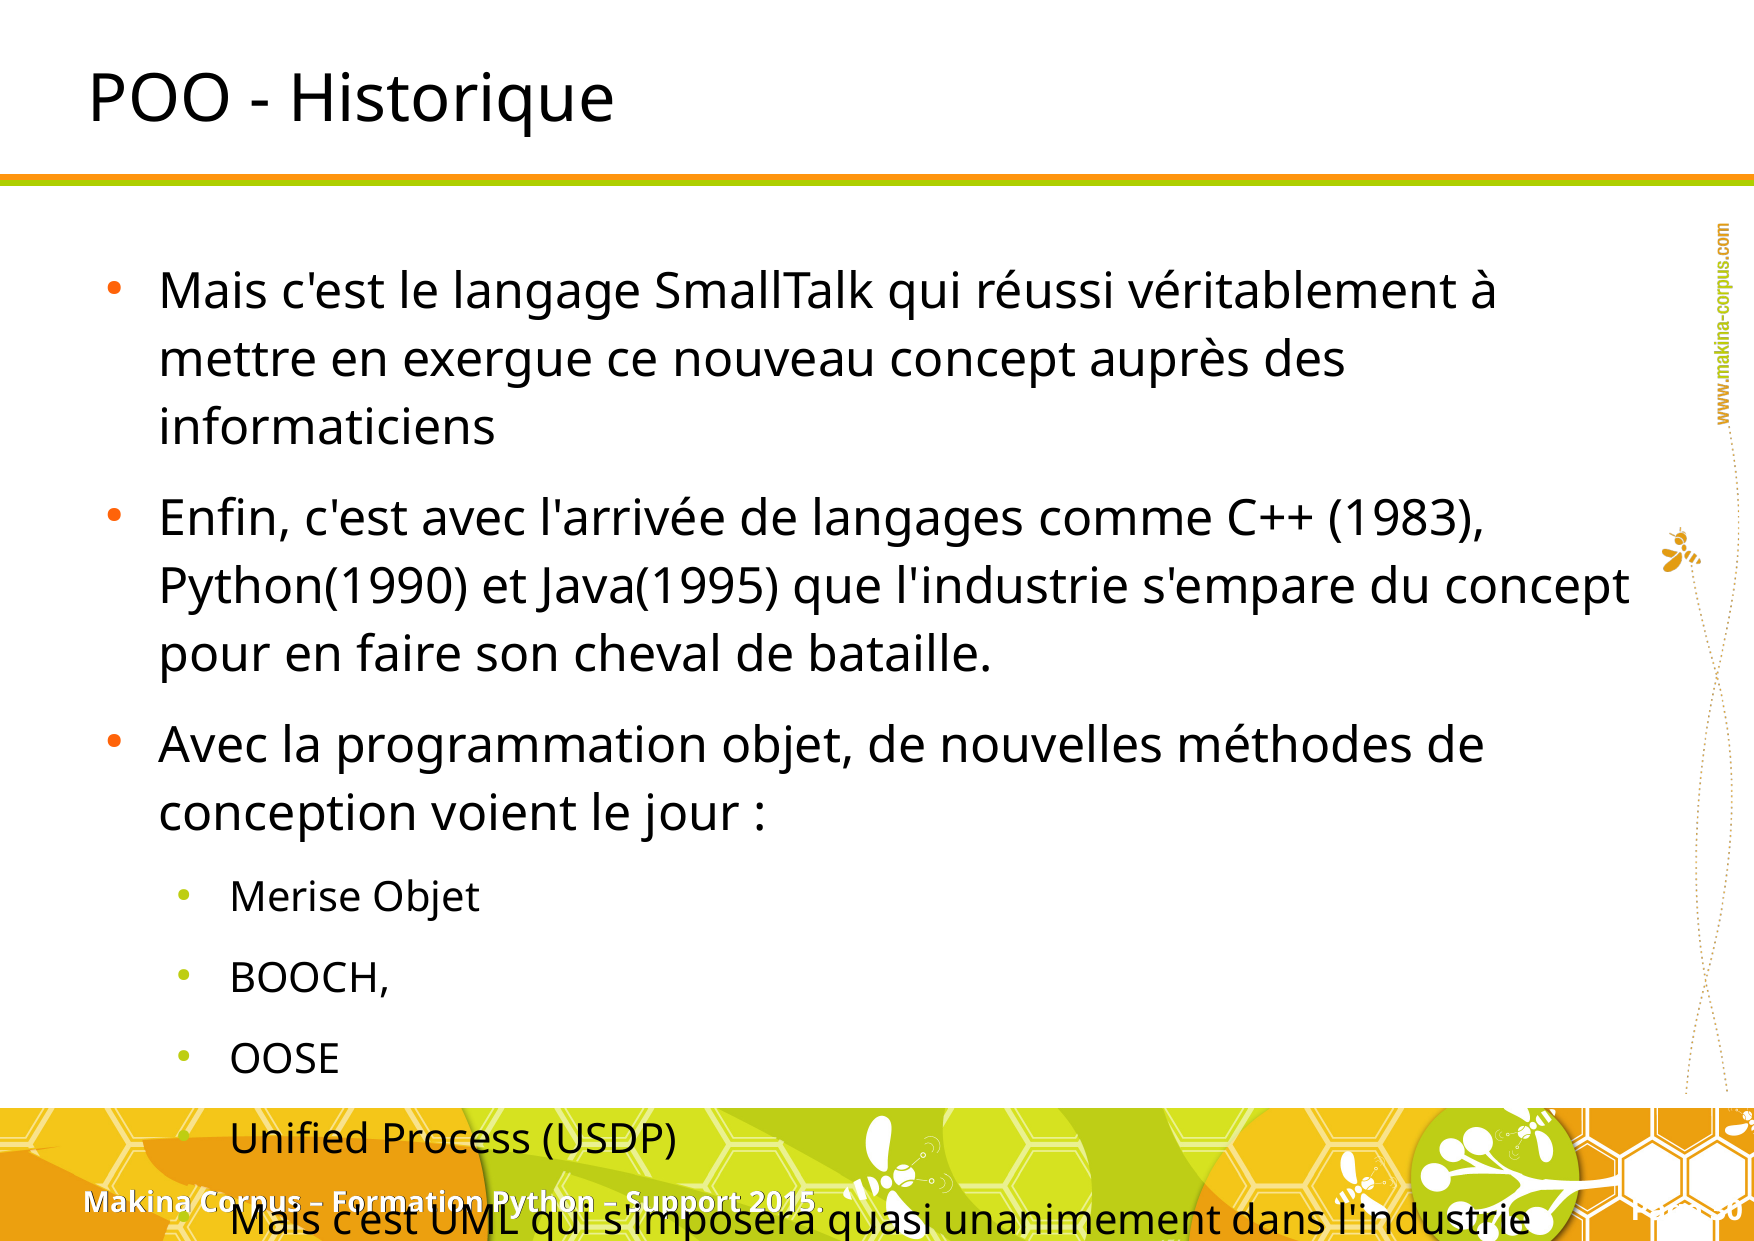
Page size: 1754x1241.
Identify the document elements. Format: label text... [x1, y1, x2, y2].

title POO - Historique [87, 31, 1667, 160]
picture [1639, 203, 1754, 1093]
picture [833, 1214, 845, 1231]
picture [0, 1108, 1754, 1241]
list Mais c'est le langage SmallTalk qui réussi véritablement à mettre en exergue ce nouveau concept auprès des informaticiens Enfin, c'est avec l'arrivée de langages comme C++ (1983), Python(1990) et Java(1995) que l'industrie s'empare du concept pour en faire son cheval de bataille. Avec la programmation objet, de nouvelles méthodes de conception voient le jour : Merise Objet BOOCH, OOSE Unified Process (USDP) Mais c'est UML qui s'imposera quasi unanimement dans l'industrie https://fr.wikipedia.org/wiki/UML_%28informatique%29 [87, 254, 1667, 1092]
picture [689, 1214, 702, 1231]
picture [686, 1199, 692, 1209]
picture [536, 1214, 548, 1231]
